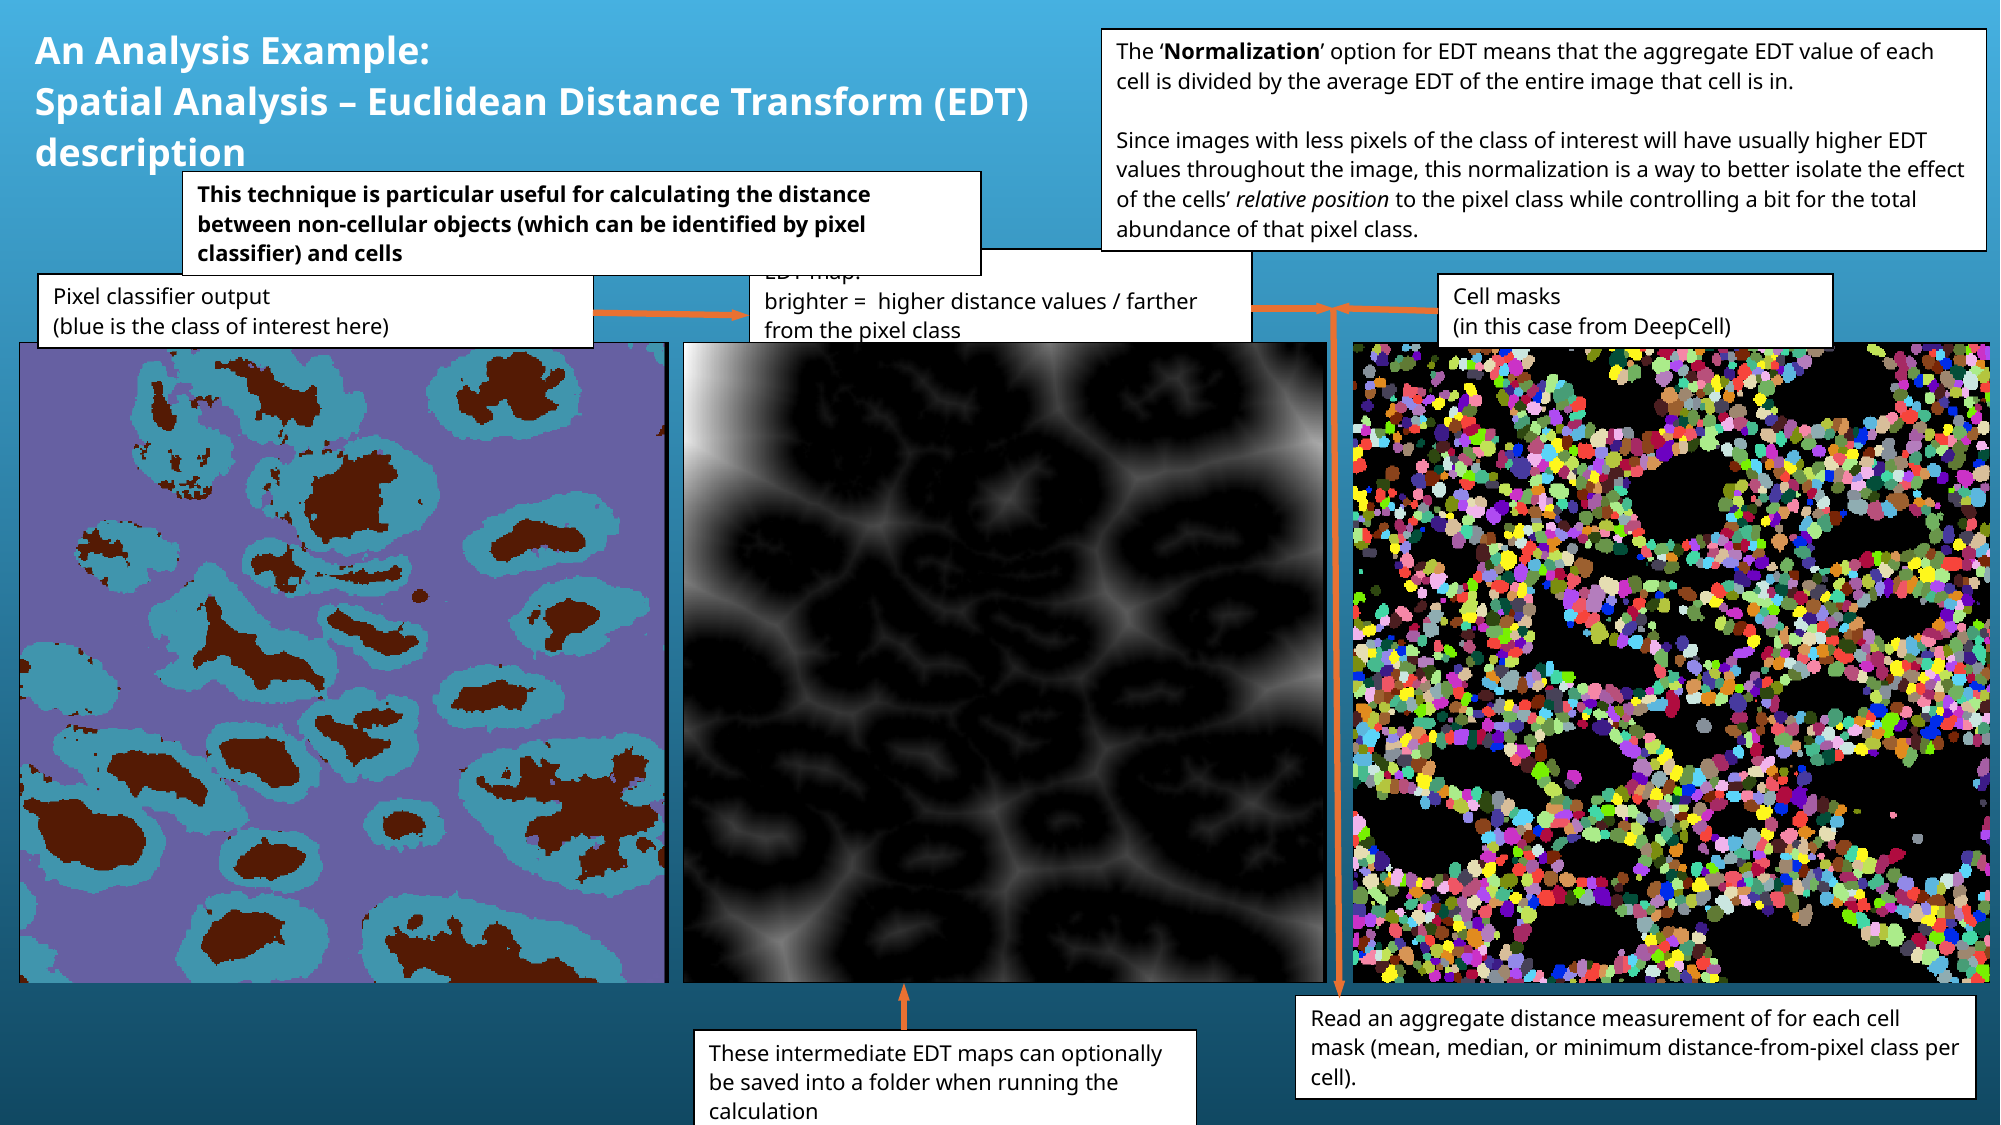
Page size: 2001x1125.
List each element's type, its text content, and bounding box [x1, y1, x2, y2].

text_box An Analysis Example: Spatial Analysis – Euclidean Distance Transform (EDT) description [19, 17, 1086, 171]
text_box EDT map: brighter = higher distance values / farther from the pixel class [749, 249, 1252, 342]
picture [1353, 342, 1990, 983]
picture [683, 342, 1327, 983]
picture [19, 342, 669, 983]
text_box Read an aggregate distance measurement of for each cell mask (mean, median, or minimum distance-from-pixel class per cell). [1295, 995, 1976, 1065]
text_box This technique is particular useful for calculating the distance between non-cellular objects (which can be identified by pixel classifier) and cells [182, 171, 982, 241]
text_box The ‘Normalization’ option for EDT means that the aggregate EDT value of each cell is divided by the average EDT of the entire image that cell is in. Since images with less pixels of the class of interest will have usually higher EDT values throughout the image, this normalization is a way to better isolate the effect of the cells’ relative position to the pixel class while controlling a bit for the total abundance of that pixel class. [1101, 29, 1987, 234]
text_box These intermediate EDT maps can optionally be saved into a folder when running the calculation [693, 1030, 1197, 1100]
text_box Pixel classifier output (blue is the class of interest here) [38, 273, 594, 344]
text_box Cell masks (in this case from DeepCell) [1438, 273, 1834, 343]
